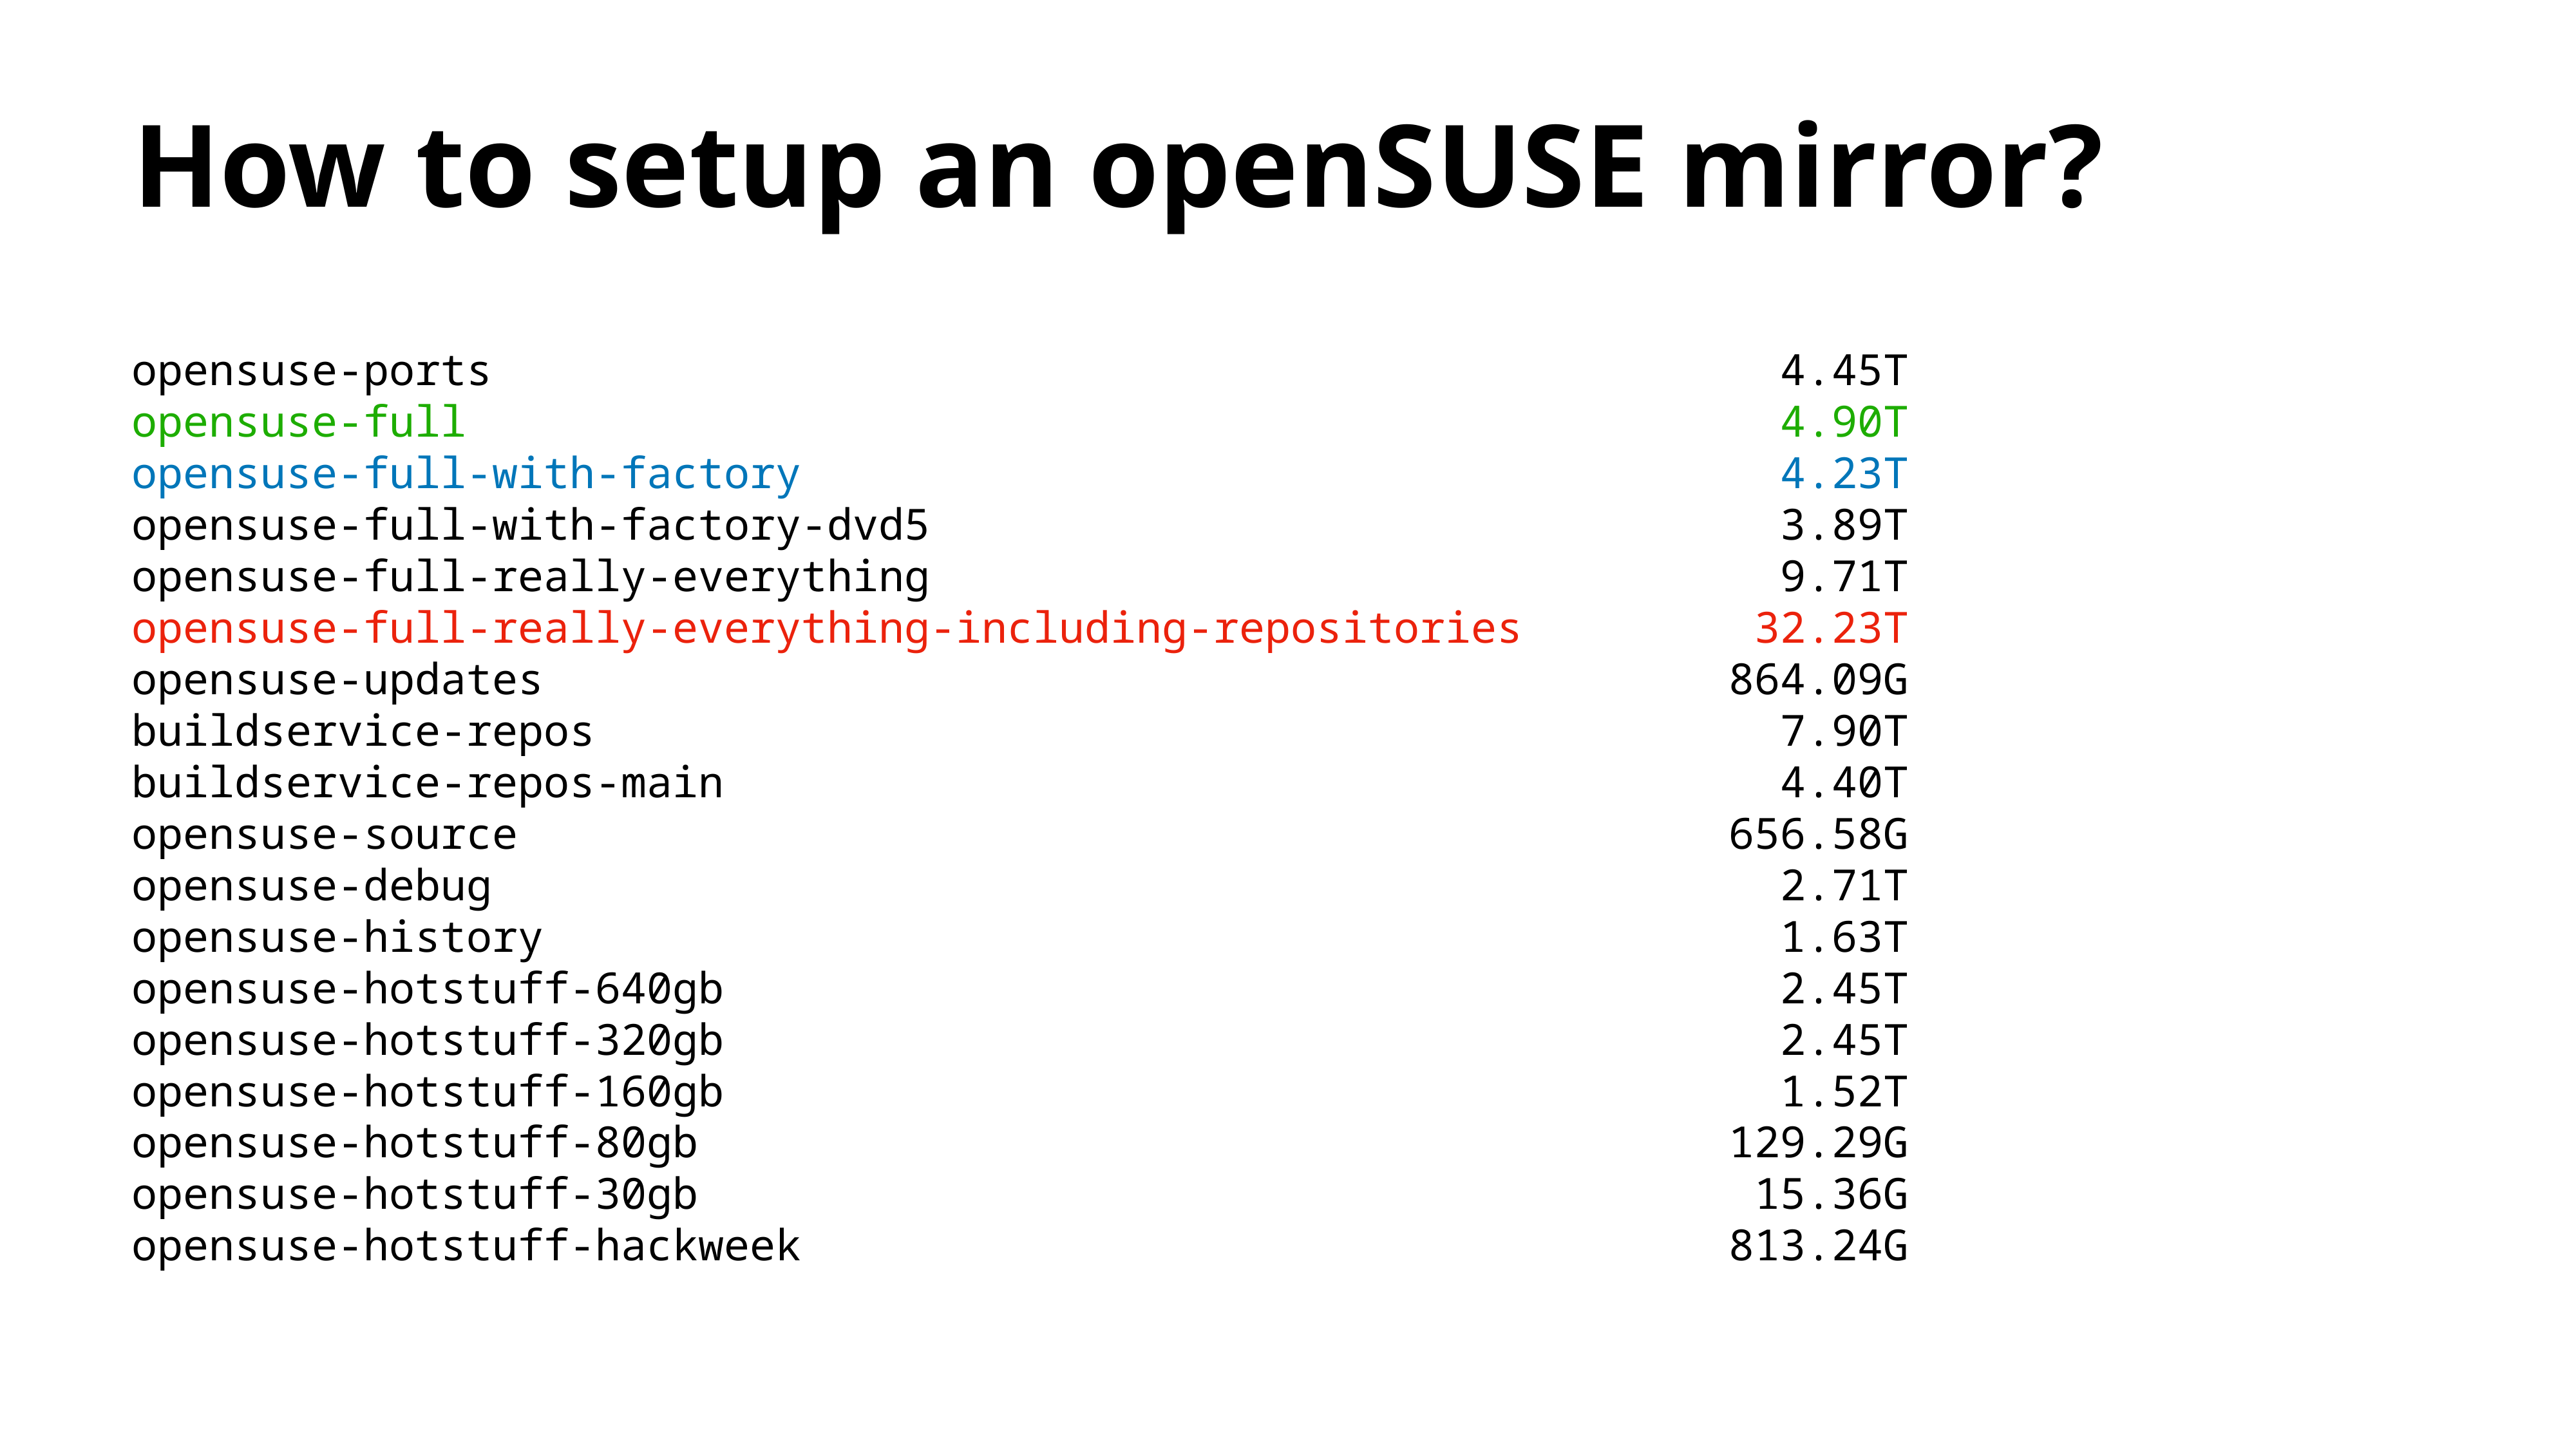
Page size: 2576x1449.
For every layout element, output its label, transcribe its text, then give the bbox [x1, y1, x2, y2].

title How to setup an openSUSE mirror? [127, 114, 2449, 266]
text_box opensuse-ports 4.45T opensuse-full 4.90T opensuse-full-with-factory 4.23T opensuse-full-with-factory-dvd5 3.89T opensuse-full-really-everything 9.71T opensuse-full-really-everything-including-repositories 32.23T opensuse-updates 864.09G buildservice-repos 7.90T buildservice-repos-main 4.40T opensuse-source 656.58G opensuse-debug 2.71T opensuse-history 1.63T opensuse-hotstuff-640gb 2.45T opensuse-hotstuff-320gb 2.45T opensuse-hotstuff-160gb 1.52T opensuse-hotstuff-80gb 129.29G opensuse-hotstuff-30gb 15.36G opensuse-hotstuff-hackweek 813.24G [126, 337, 2358, 1275]
